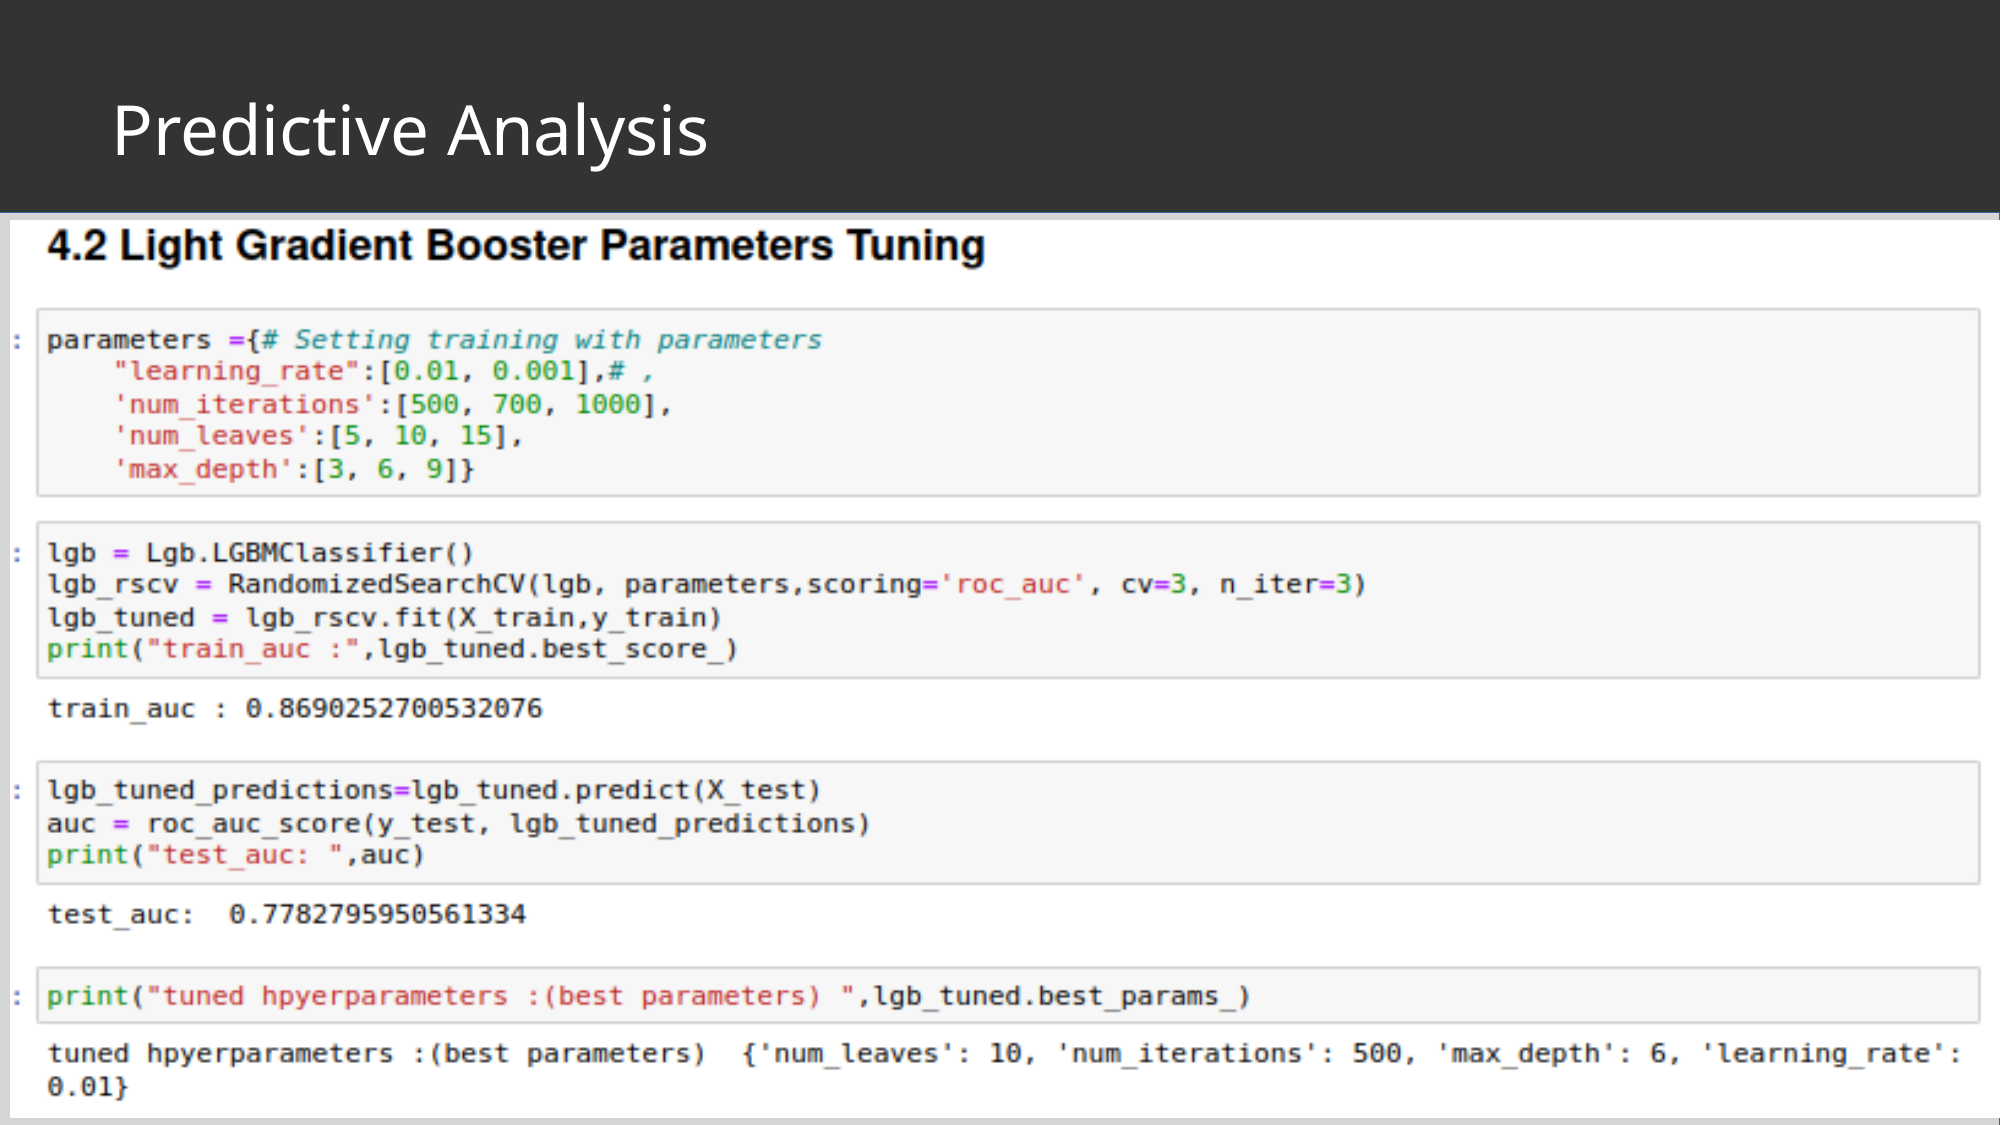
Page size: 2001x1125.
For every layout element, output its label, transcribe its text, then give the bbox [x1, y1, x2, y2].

picture [10, 220, 2000, 1118]
text_box Predictive Analysis [96, 88, 1822, 179]
text_box [0, 0, 2000, 1125]
